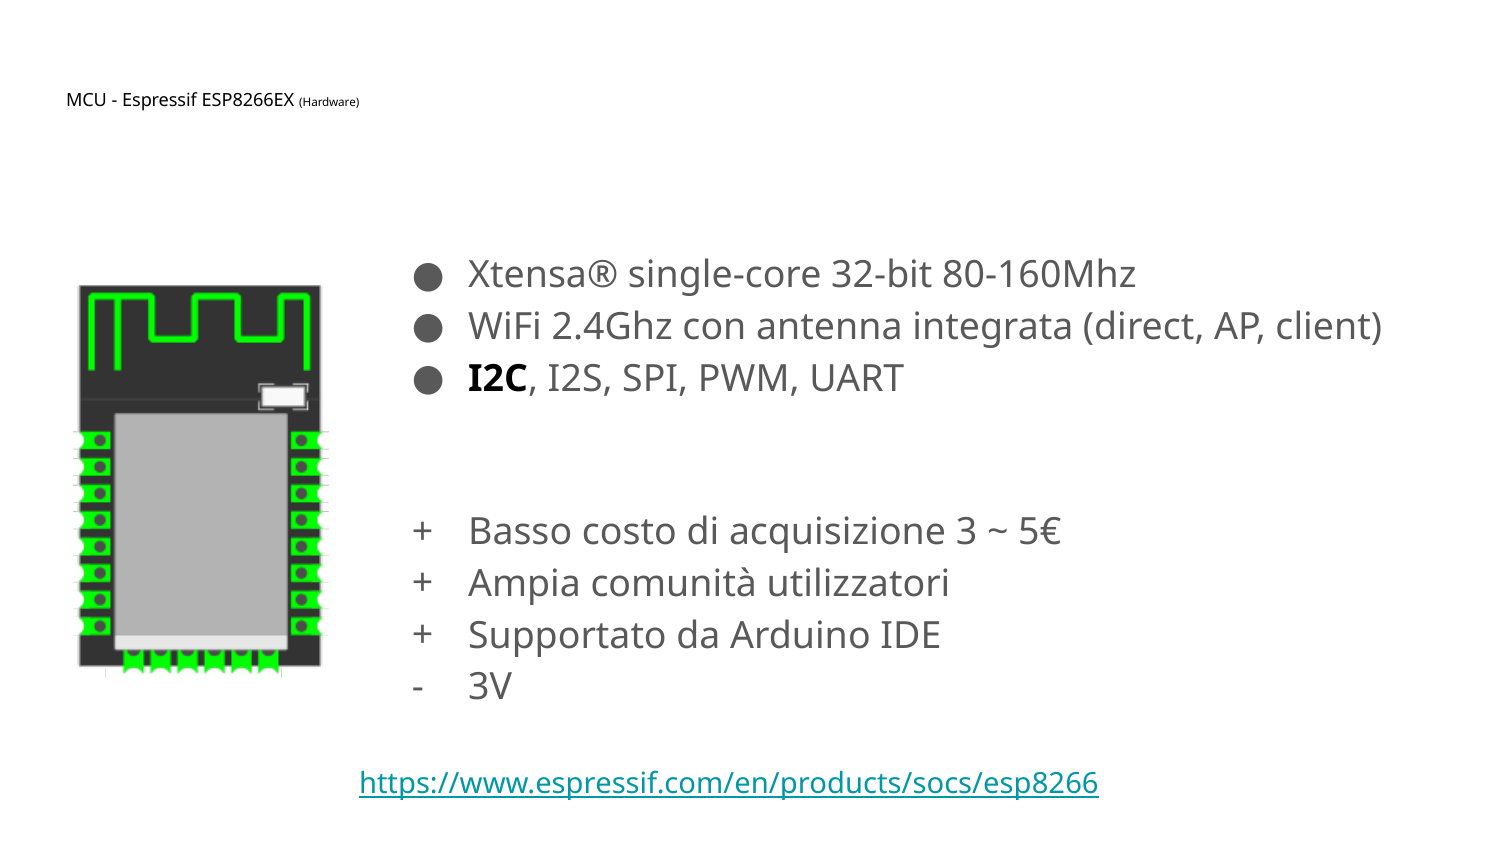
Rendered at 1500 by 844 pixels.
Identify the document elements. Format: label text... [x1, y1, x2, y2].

text_box https://www.espressif.com/en/products/socs/esp8266 [0, 749, 1481, 820]
picture [73, 285, 329, 678]
title MCU - Espressif ESP8266EX (Hardware) [51, 72, 1449, 167]
list Xtensa® single-core 32-bit 80-160Mhz WiFi 2.4Ghz con antenna integrata (direct, AP, client) I2C, I2S, SPI, PWM, UART Basso costo di acquisizione 3 ~ 5€ Ampia comunità utilizzatori Supportato da Arduino IDE 3V [378, 228, 1449, 749]
